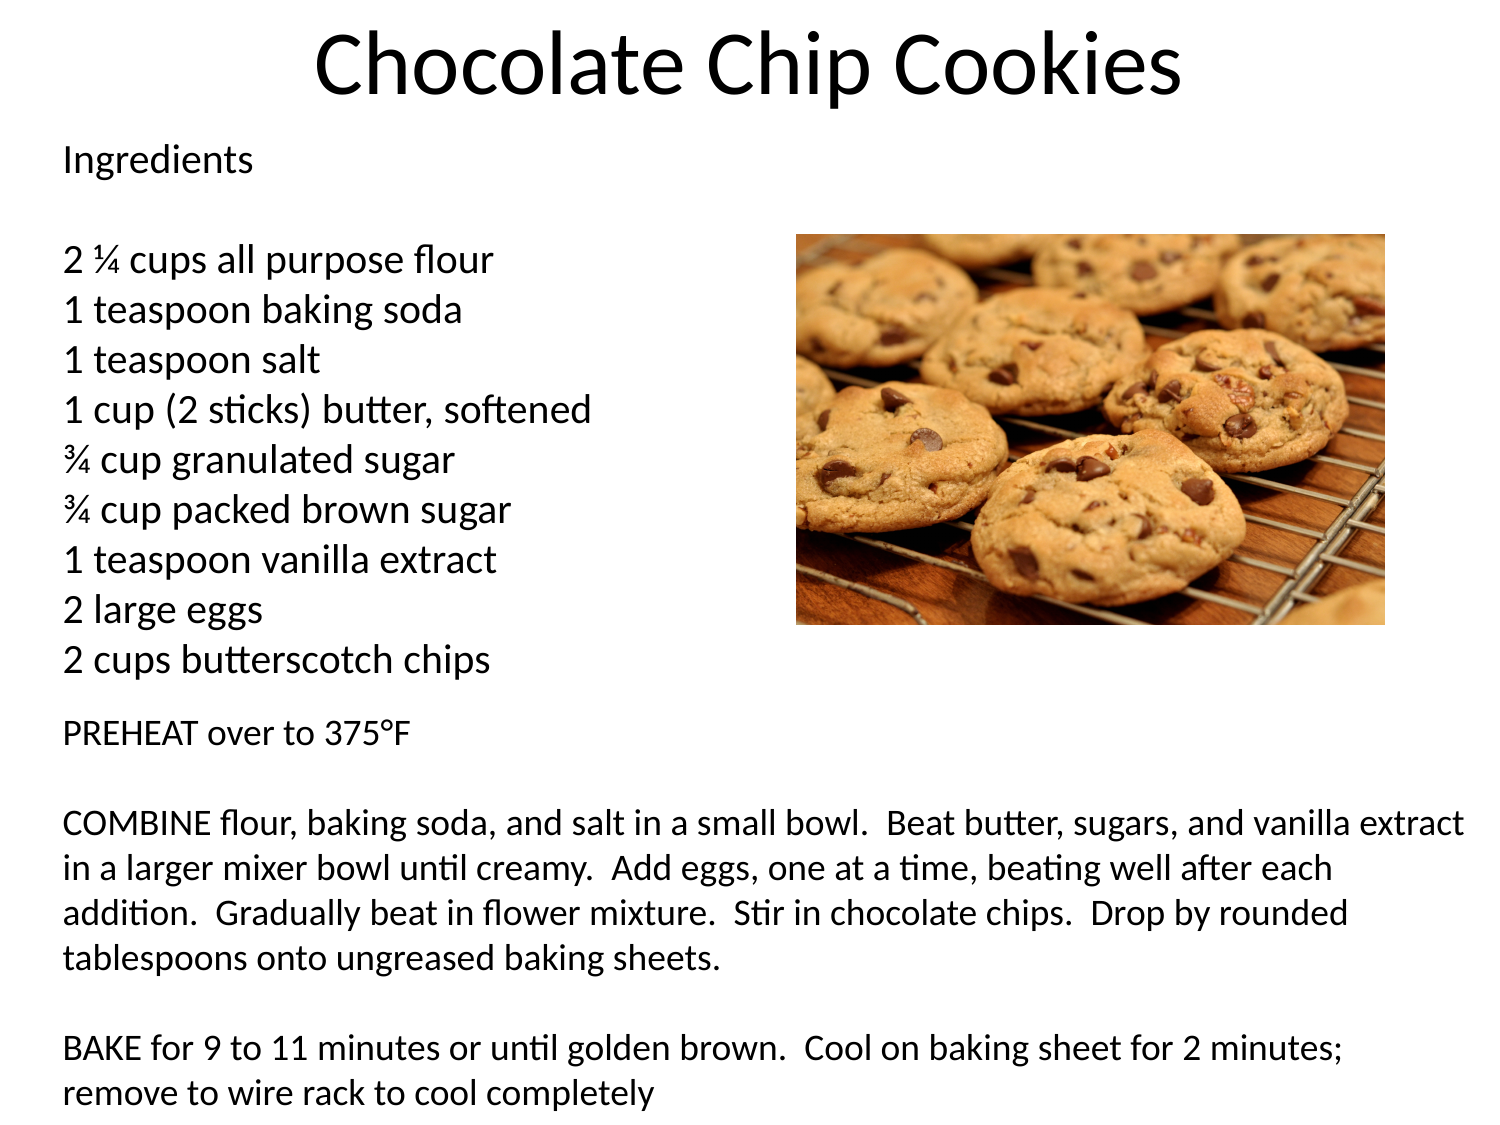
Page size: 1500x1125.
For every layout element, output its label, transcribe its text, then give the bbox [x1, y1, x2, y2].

text_box Ingredients 2 ¼ cups all purpose flour 1 teaspoon baking soda 1 teaspoon salt 1 cup (2 sticks) butter, softened ¾ cup granulated sugar ¾ cup packed brown sugar 1 teaspoon vanilla extract 2 large eggs 2 cups butterscotch chips [47, 124, 938, 690]
text_box PREHEAT over to 375°F COMBINE flour, baking soda, and salt in a small bowl. Beat butter, sugars, and vanilla extract in a larger mixer bowl until creamy. Add eggs, one at a time, beating well after each addition. Gradually beat in flower mixture. Stir in chocolate chips. Drop by rounded tablespoons onto ungreased baking sheets. BAKE for 9 to 11 minutes or until golden brown. Cool on baking sheet for 2 minutes; remove to wire rack to cool completely [47, 700, 1483, 1121]
picture [796, 234, 1385, 625]
title Chocolate Chip Cookies [75, 0, 1425, 152]
